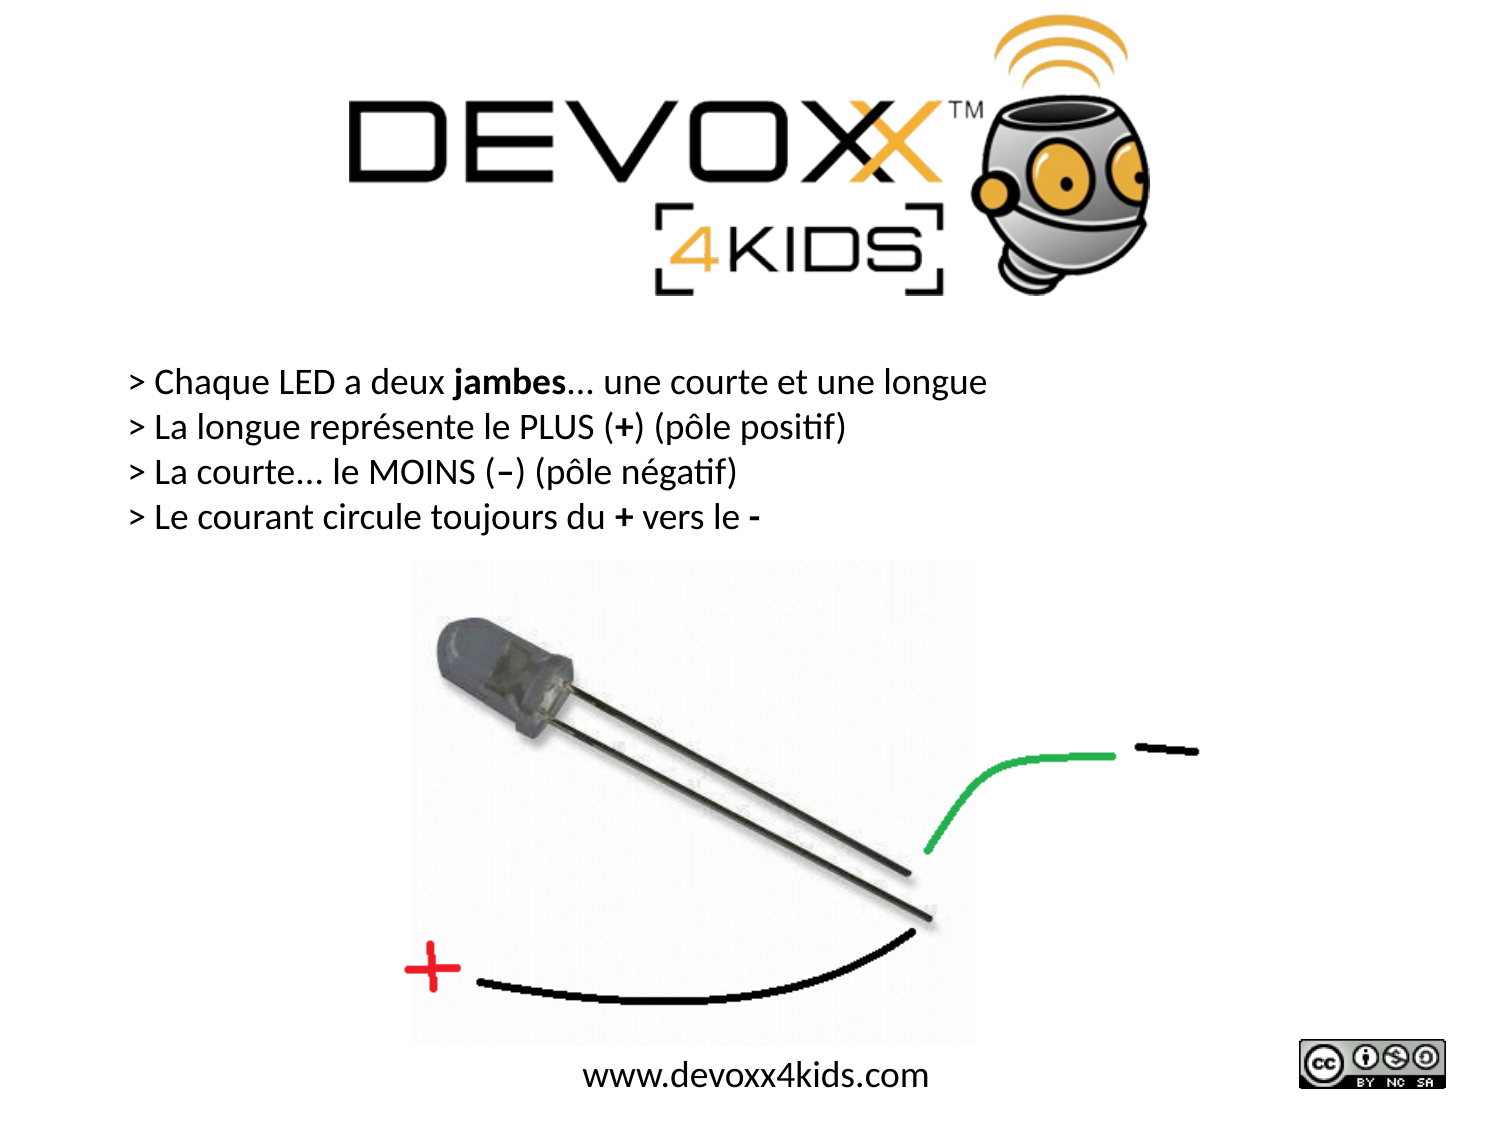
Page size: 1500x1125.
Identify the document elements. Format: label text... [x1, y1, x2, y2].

picture [349, 14, 1150, 296]
picture [1299, 1039, 1446, 1089]
title > Chaque LED a deux jambes... une courte et une longue > La longue représente le PLUS (+) (pôle positif) > La courte... le MOINS (–) (pôle négatif) > Le courant circule toujours du + vers le - [112, 349, 1388, 556]
picture [336, 560, 1229, 1046]
